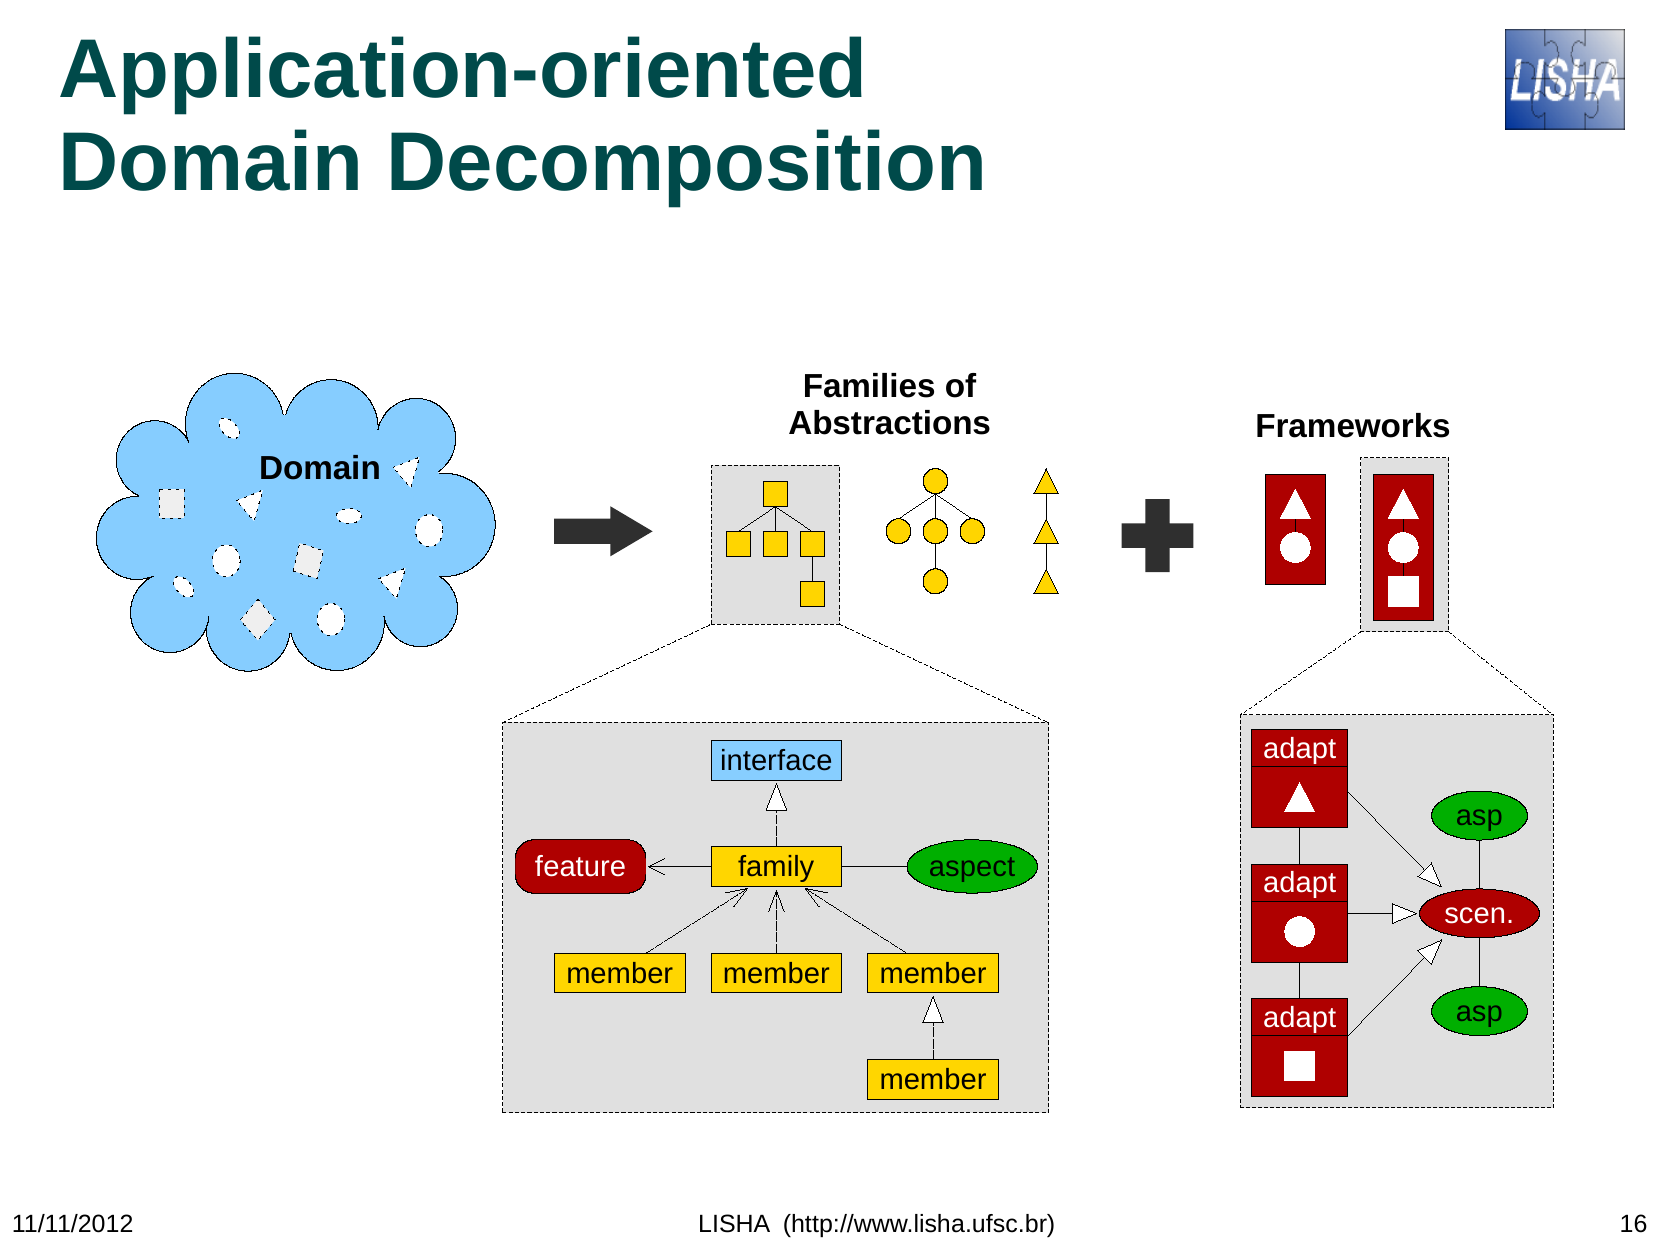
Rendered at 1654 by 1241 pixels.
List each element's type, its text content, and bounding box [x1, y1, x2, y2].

text_box [923, 568, 948, 594]
text_box [1265, 475, 1325, 584]
text_box [923, 468, 948, 494]
text_box [503, 722, 1049, 1113]
text_box feature [515, 839, 646, 894]
text_box Families of Abstractions [773, 360, 1007, 461]
text_box Domain [243, 435, 398, 501]
text_box member [711, 953, 842, 993]
text_box [1121, 499, 1194, 573]
text_box scen. [1419, 888, 1540, 938]
title Application-oriented Domain Decomposition [58, 11, 1463, 219]
text_box asp [1431, 986, 1528, 1036]
text_box [960, 518, 985, 544]
text_box [886, 518, 911, 544]
text_box adapt [1252, 865, 1348, 901]
text_box Frameworks [1240, 399, 1467, 458]
text_box [1033, 569, 1059, 594]
text_box [923, 518, 948, 544]
text_box [711, 465, 840, 624]
text_box [1033, 468, 1059, 494]
text_box [1033, 519, 1059, 544]
text_box [1361, 458, 1449, 632]
text_box asp [1431, 791, 1528, 841]
text_box adapt [1252, 999, 1348, 1036]
text_box member [868, 1060, 998, 1099]
picture [1505, 29, 1625, 130]
text_box [554, 506, 653, 557]
text_box [1240, 715, 1553, 1108]
text_box [96, 373, 496, 672]
